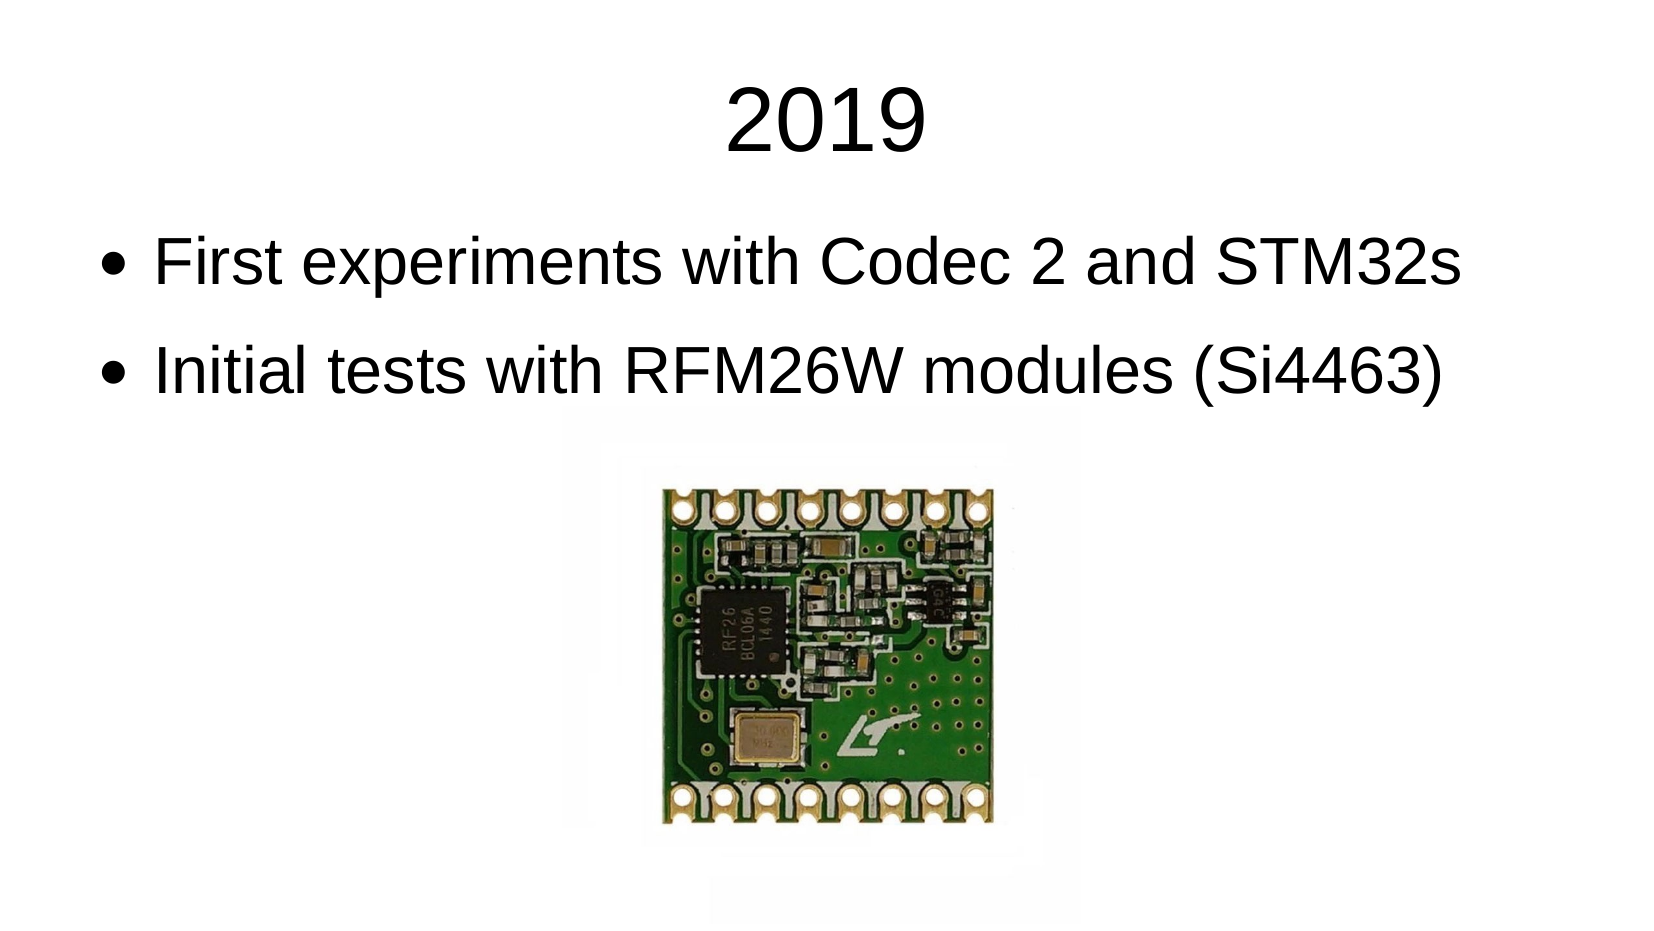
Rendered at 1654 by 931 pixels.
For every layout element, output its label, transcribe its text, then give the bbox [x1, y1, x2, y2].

text_box First experiments with Codec 2 and STM32s Initial tests with RFM26W modules (Si4463) [82, 217, 1571, 757]
picture [562, 406, 1081, 924]
text_box 2019 [82, 37, 1571, 193]
